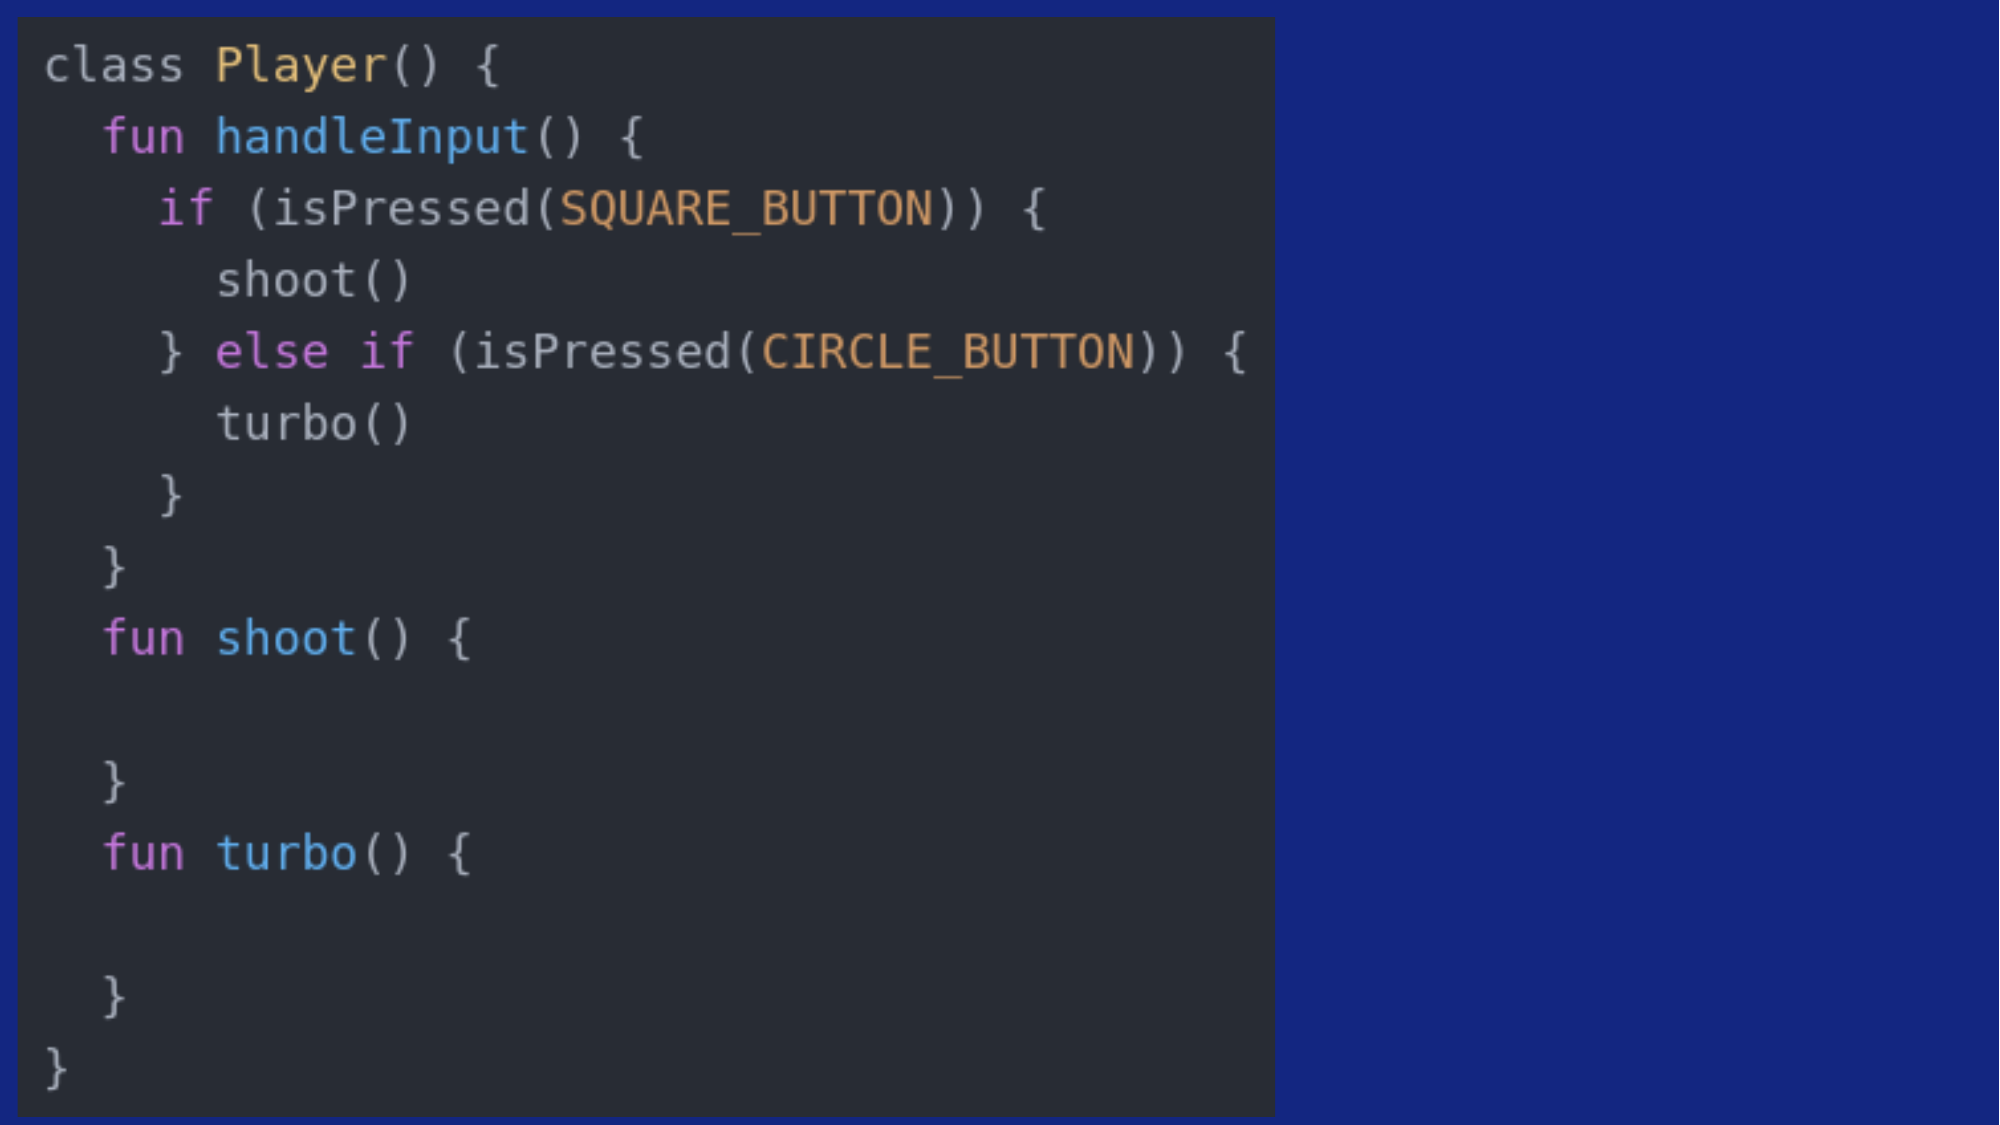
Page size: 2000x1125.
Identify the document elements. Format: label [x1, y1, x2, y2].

picture [17, 17, 1276, 1117]
